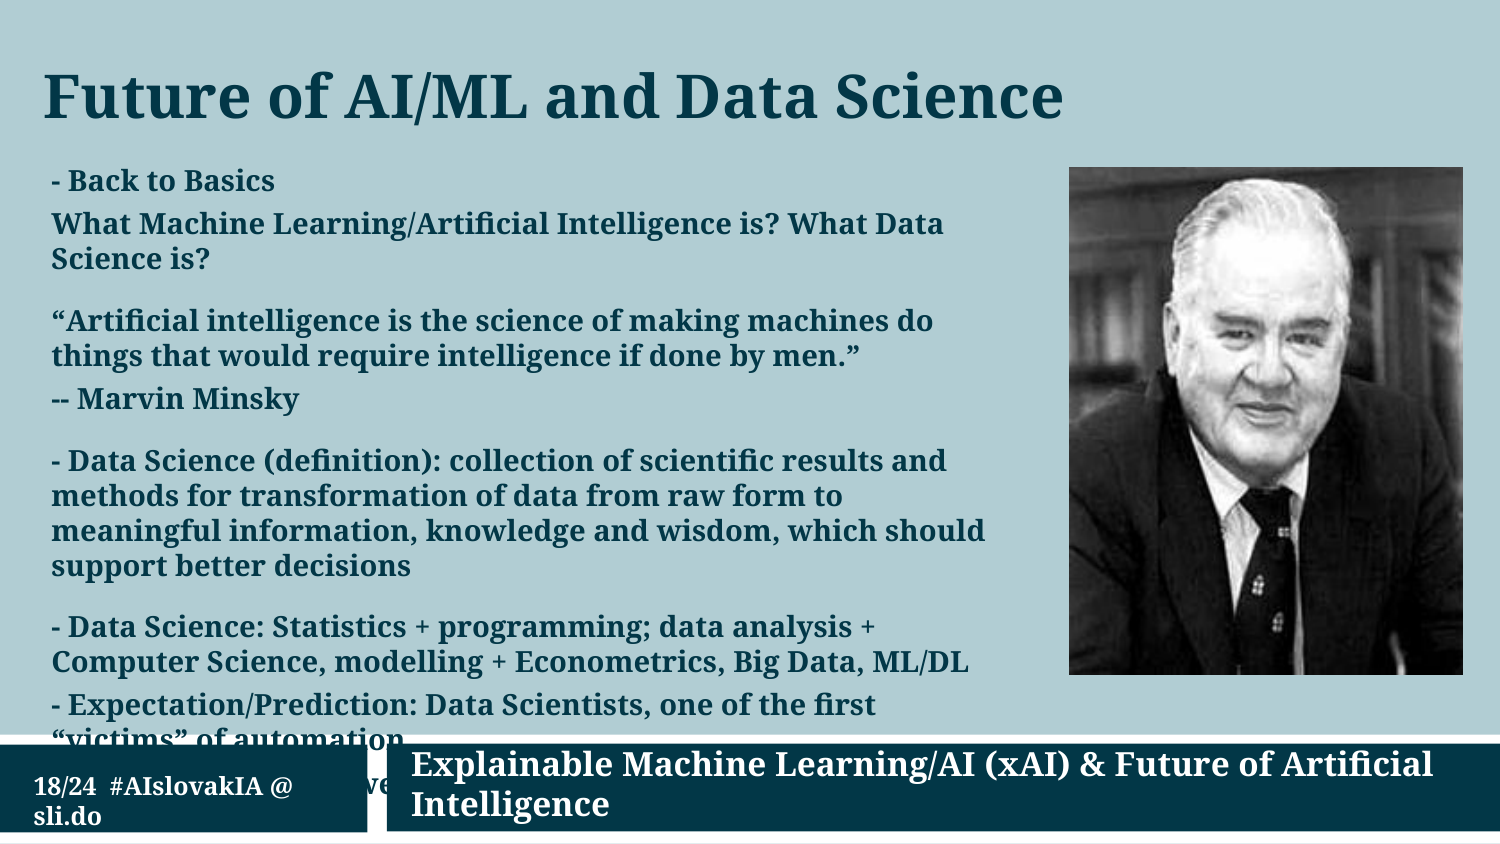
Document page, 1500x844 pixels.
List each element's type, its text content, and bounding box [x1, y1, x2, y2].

text_box Explainable Machine Learning/AI (xAI) & Future of Artificial Intelligence [400, 740, 1500, 826]
text_box Future of AI/ML and Data Science [32, 33, 1475, 156]
text_box - Back to Basics What Machine Learning/Artificial Intelligence is? What Data Science is? “Artificial intelligence is the science of making machines do things that would require intelligence if done by men.” -- Marvin Minsky - Data Science (definition): collection of scientific results and methods for transformation of data from raw form to meaningful information, knowledge and wisdom, which should support better decisions - Data Science: Statistics + programming; data analysis + Computer Science, modelling + Econometrics, Big Data, ML/DL - Expectation/Prediction: Data Scientists, one of the first “victims” of automation - Is Data Reality? Do we model reality? (noise/signal) [40, 156, 1024, 709]
picture [1069, 167, 1463, 675]
text_box 18/24 #AIslovakIA @ sli.do [22, 764, 362, 808]
